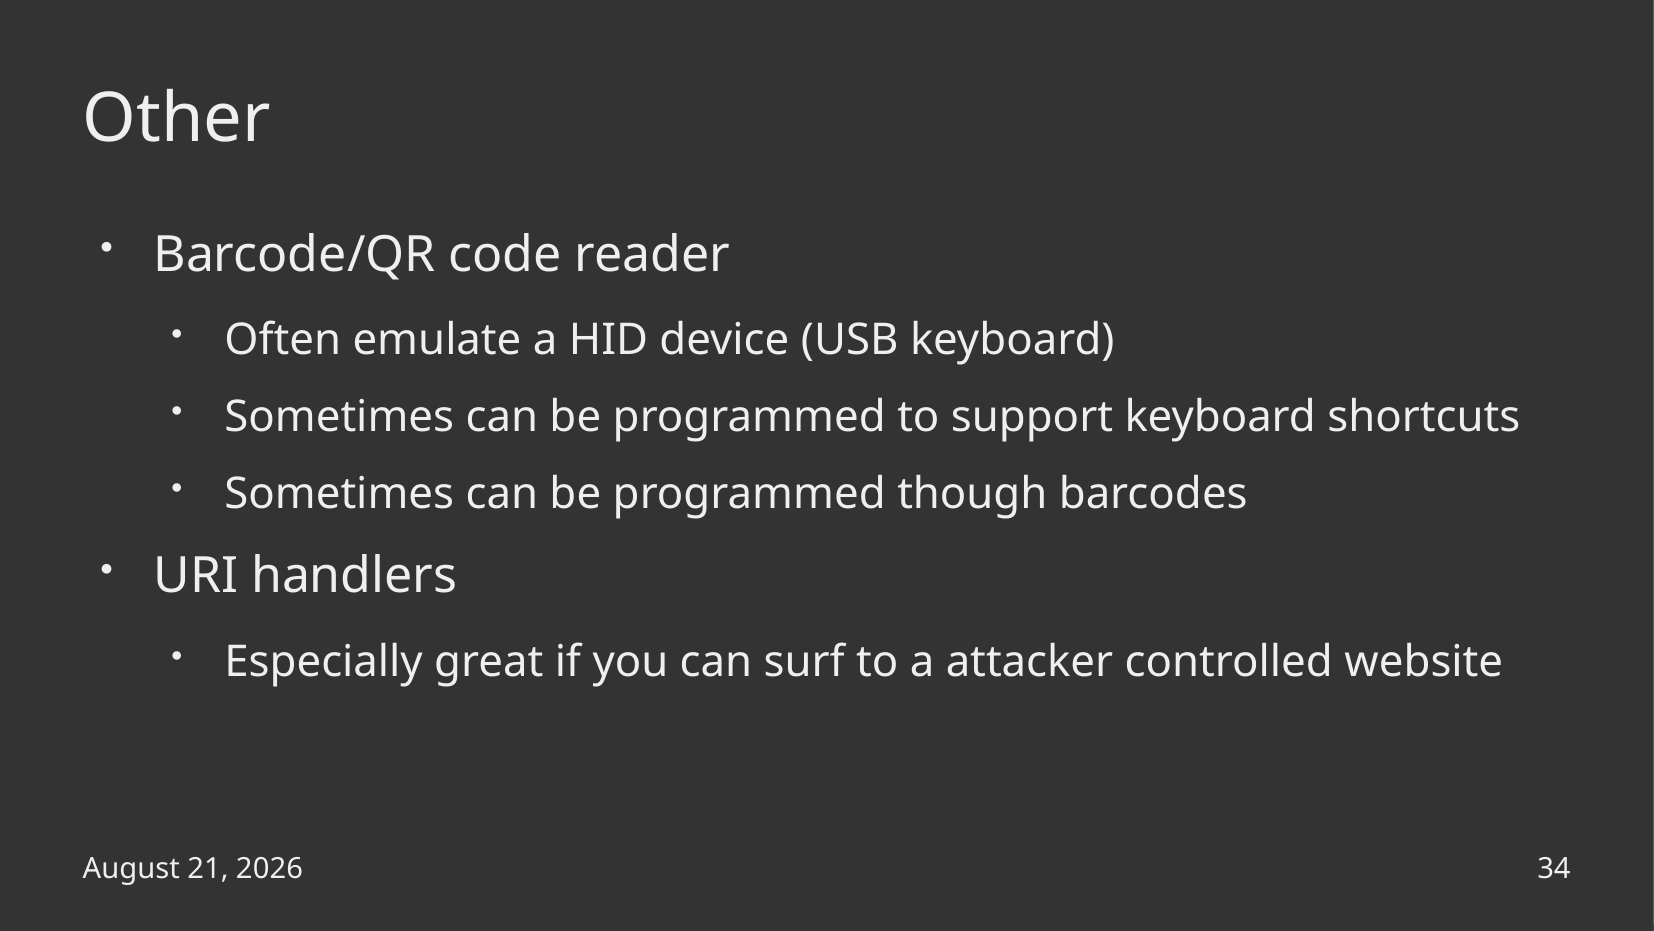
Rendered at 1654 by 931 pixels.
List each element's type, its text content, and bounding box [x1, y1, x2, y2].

list Barcode/QR code reader Often emulate a HID device (USB keyboard) Sometimes can be programmed to support keyboard shortcuts Sometimes can be programmed though barcodes URI handlers Especially great if you can surf to a attacker controlled website [82, 217, 1571, 808]
title Other [82, 36, 1571, 193]
